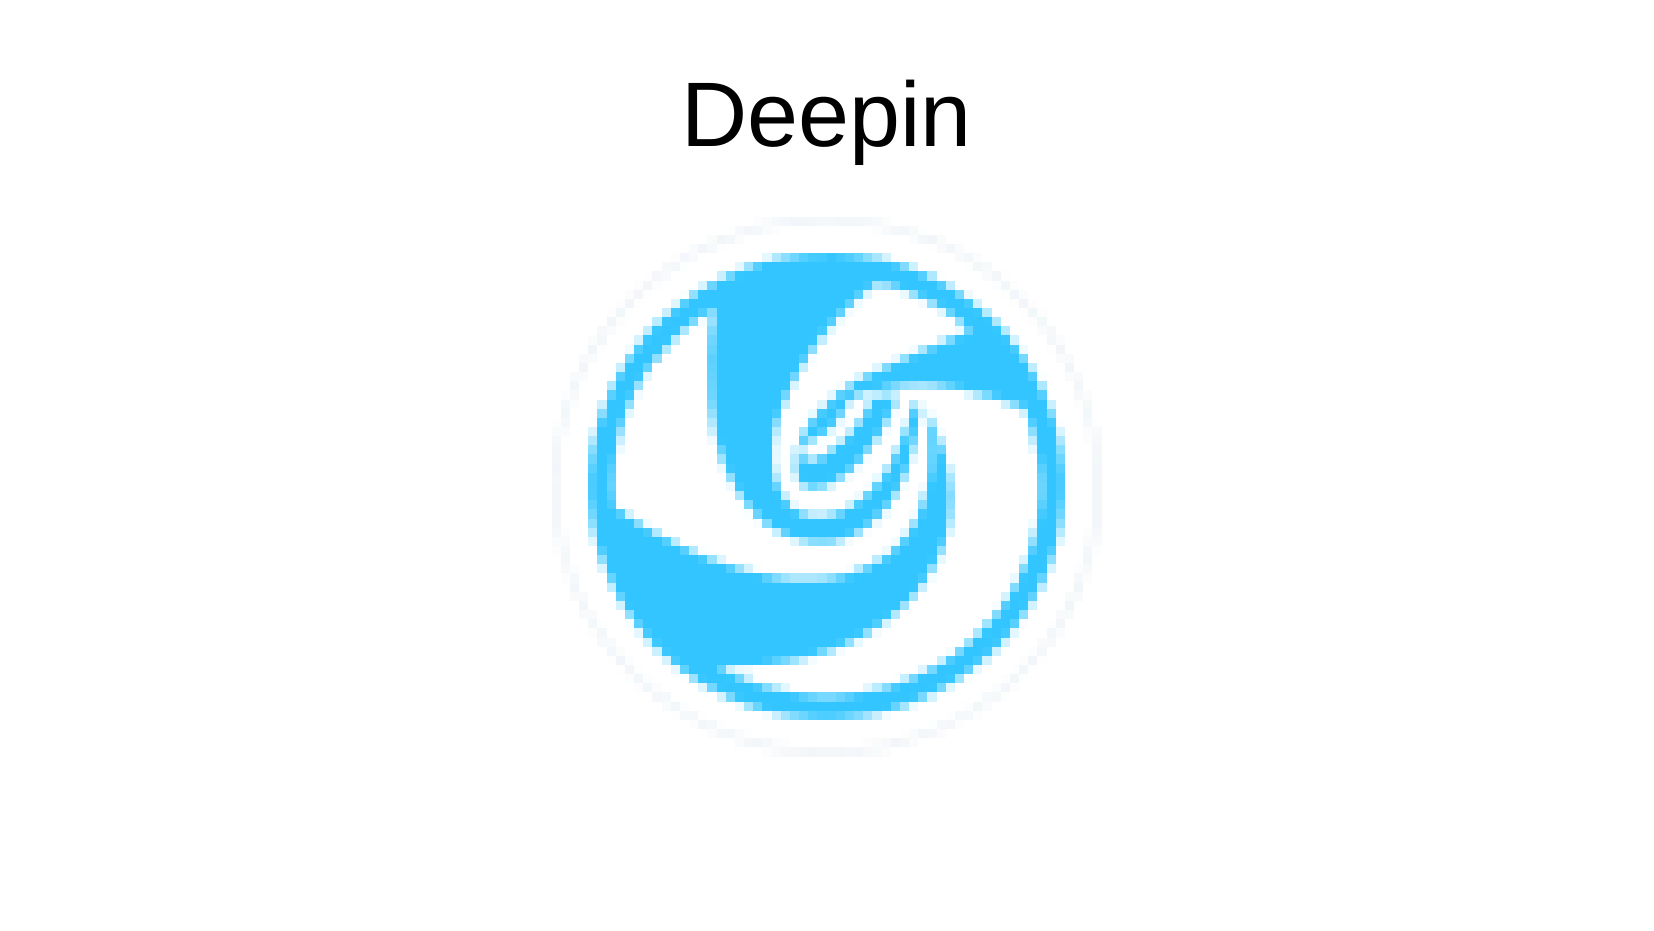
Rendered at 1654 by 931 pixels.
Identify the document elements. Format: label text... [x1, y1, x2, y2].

picture [552, 217, 1102, 758]
title Deepin [82, 37, 1571, 193]
